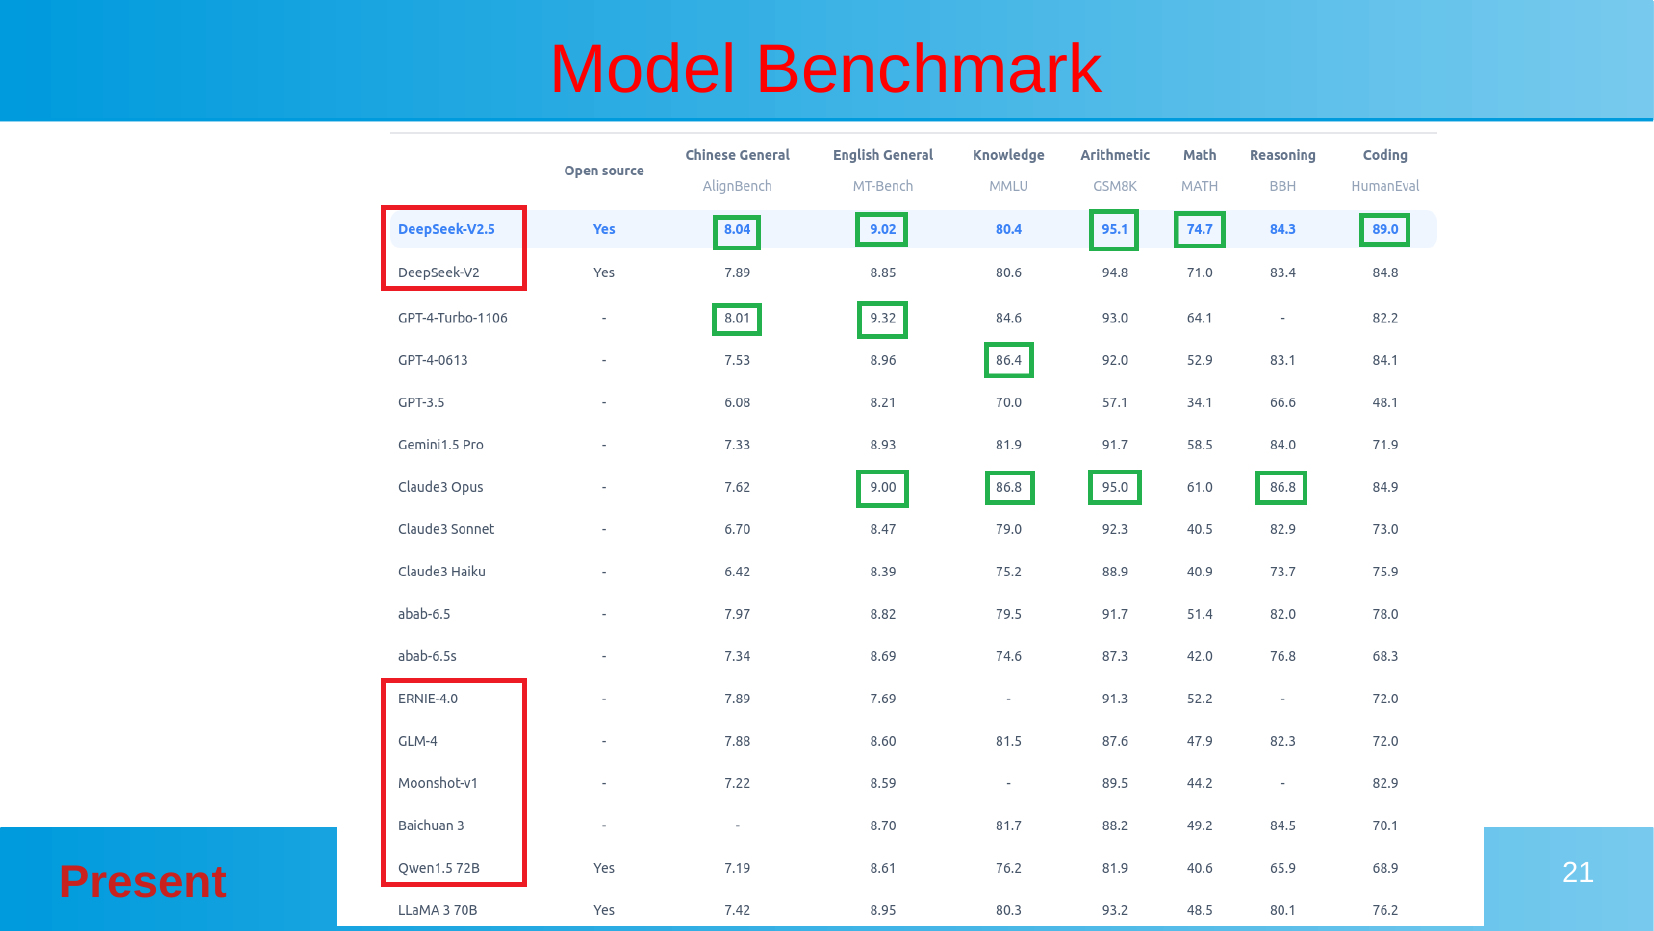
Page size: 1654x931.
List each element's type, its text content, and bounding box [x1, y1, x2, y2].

picture [337, 122, 1484, 927]
title Model Benchmark [59, 29, 1595, 108]
